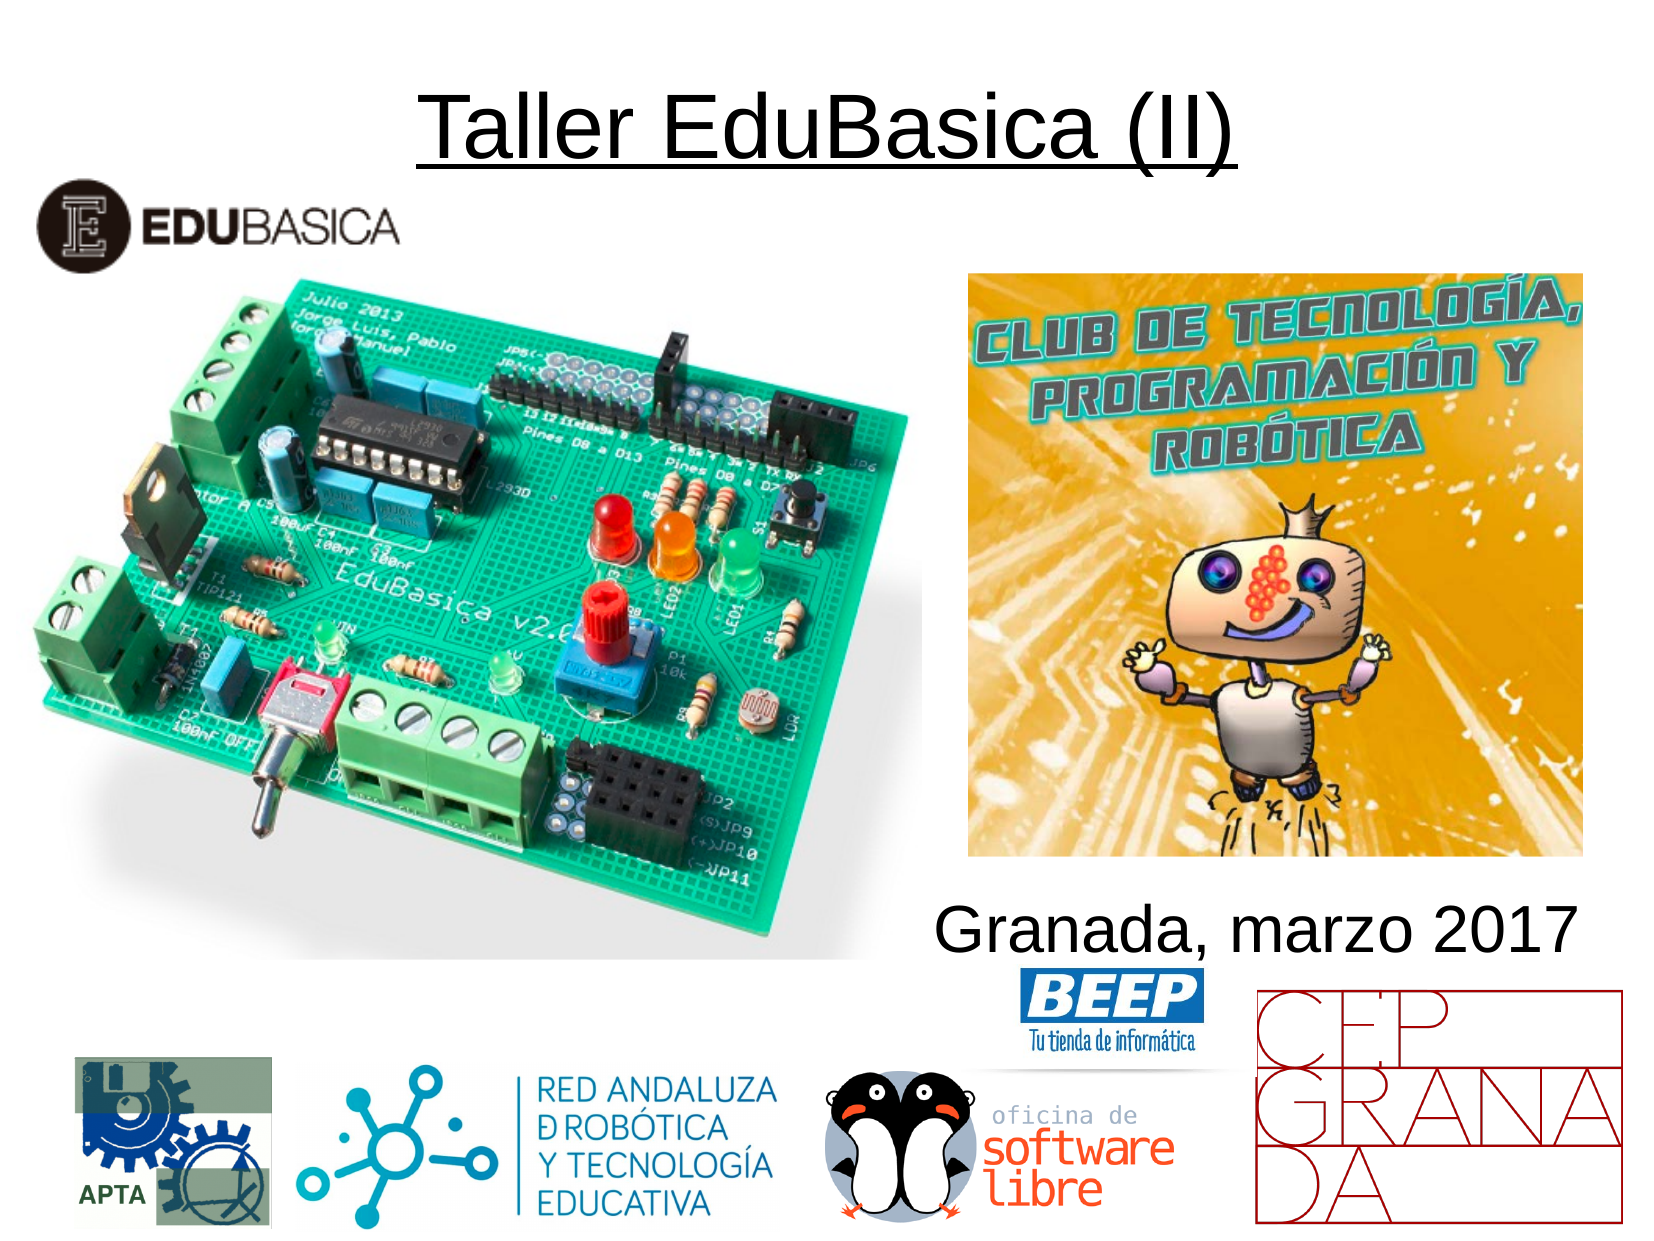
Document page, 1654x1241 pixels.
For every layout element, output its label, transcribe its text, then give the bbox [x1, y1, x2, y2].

title Taller EduBasica (II) [82, 23, 1571, 231]
picture [968, 273, 1583, 857]
picture [814, 964, 1623, 1241]
picture [16, 177, 922, 963]
picture [295, 1062, 780, 1232]
list Granada, marzo 2017 [862, 892, 1642, 976]
picture [74, 1057, 272, 1229]
